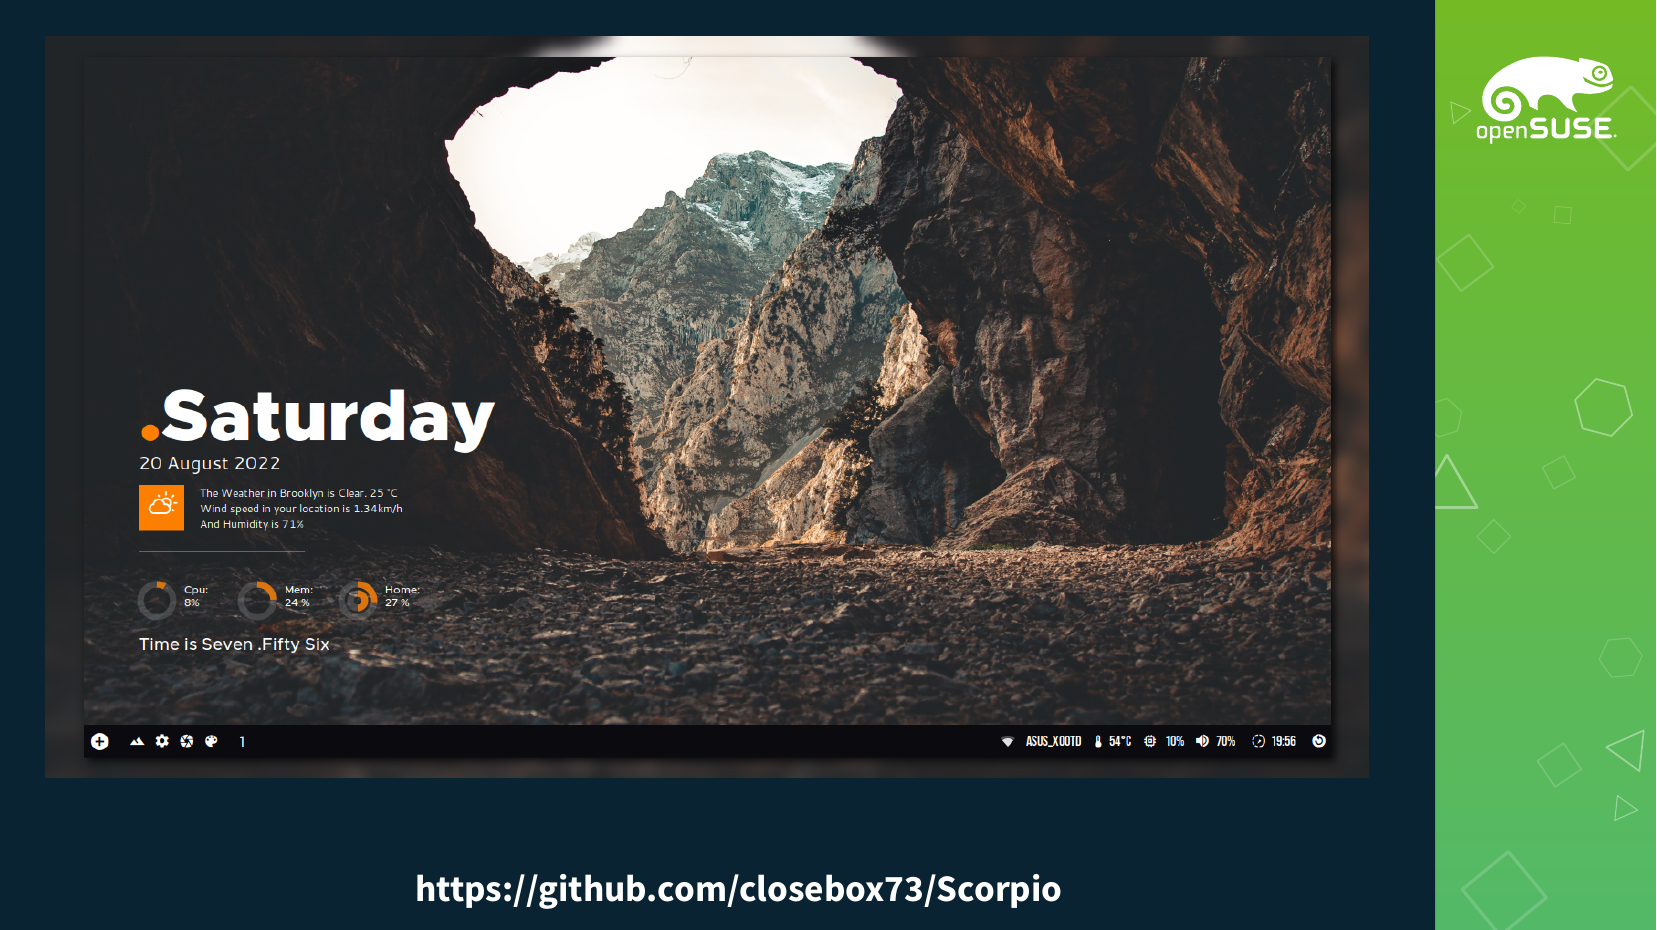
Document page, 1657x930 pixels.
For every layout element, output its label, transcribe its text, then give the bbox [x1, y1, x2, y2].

list https://github.com/closebox73/Scorpio [40, 527, 1438, 930]
picture [45, 36, 1369, 778]
